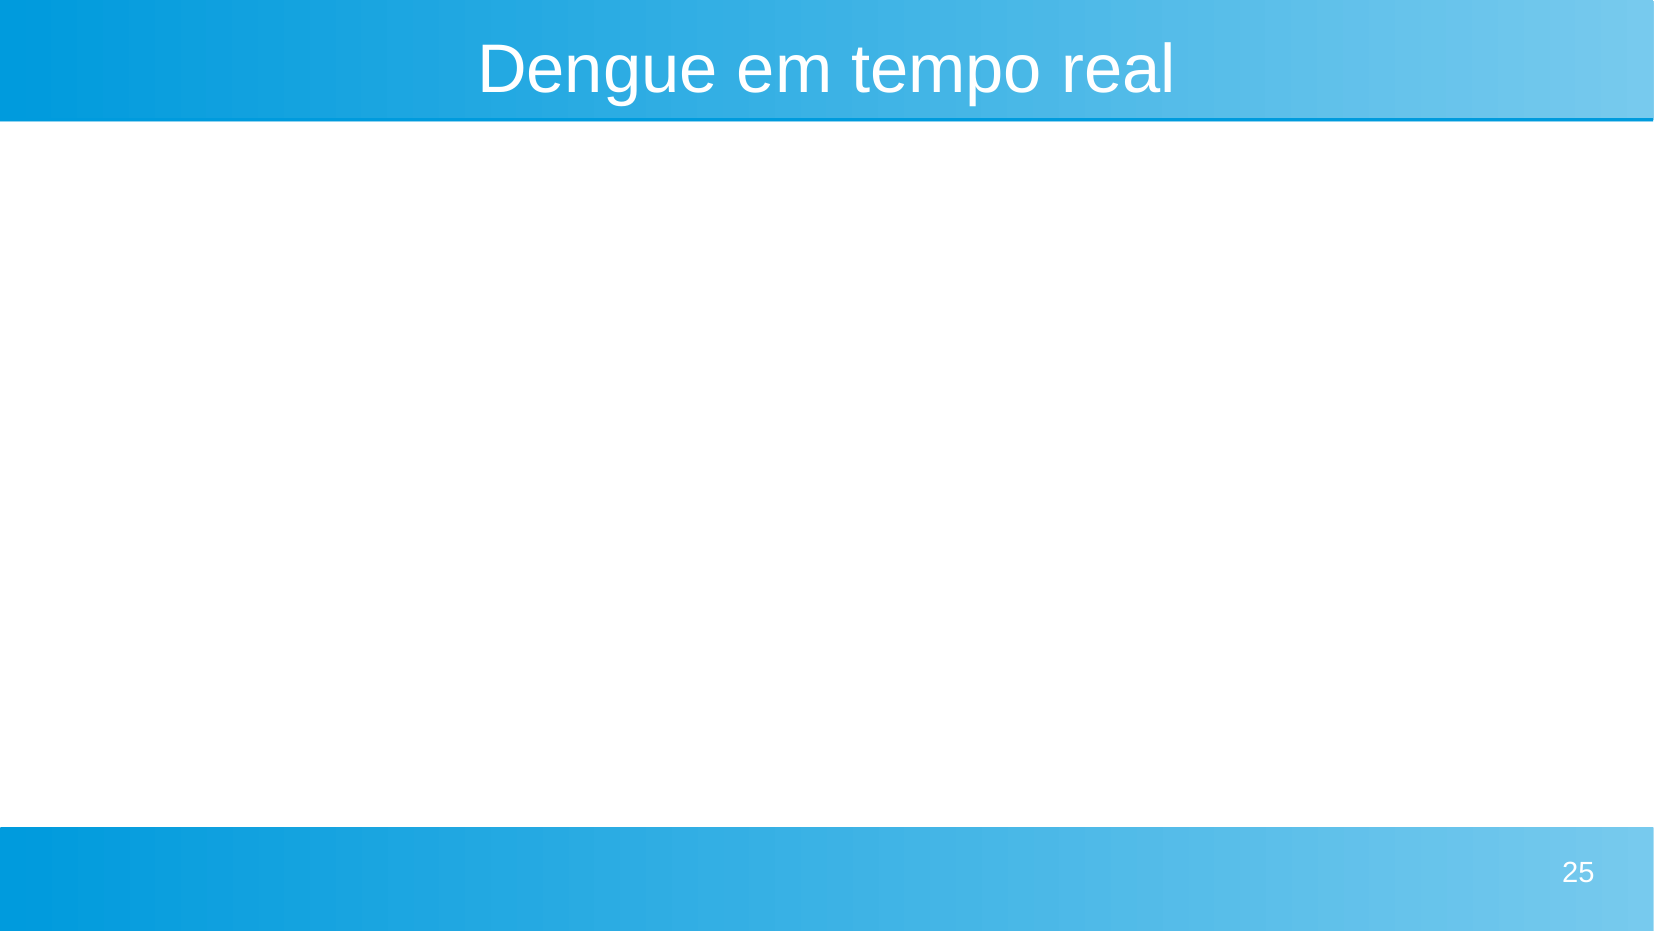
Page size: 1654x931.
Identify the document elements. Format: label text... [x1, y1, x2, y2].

title Dengue em tempo real [59, 29, 1595, 108]
